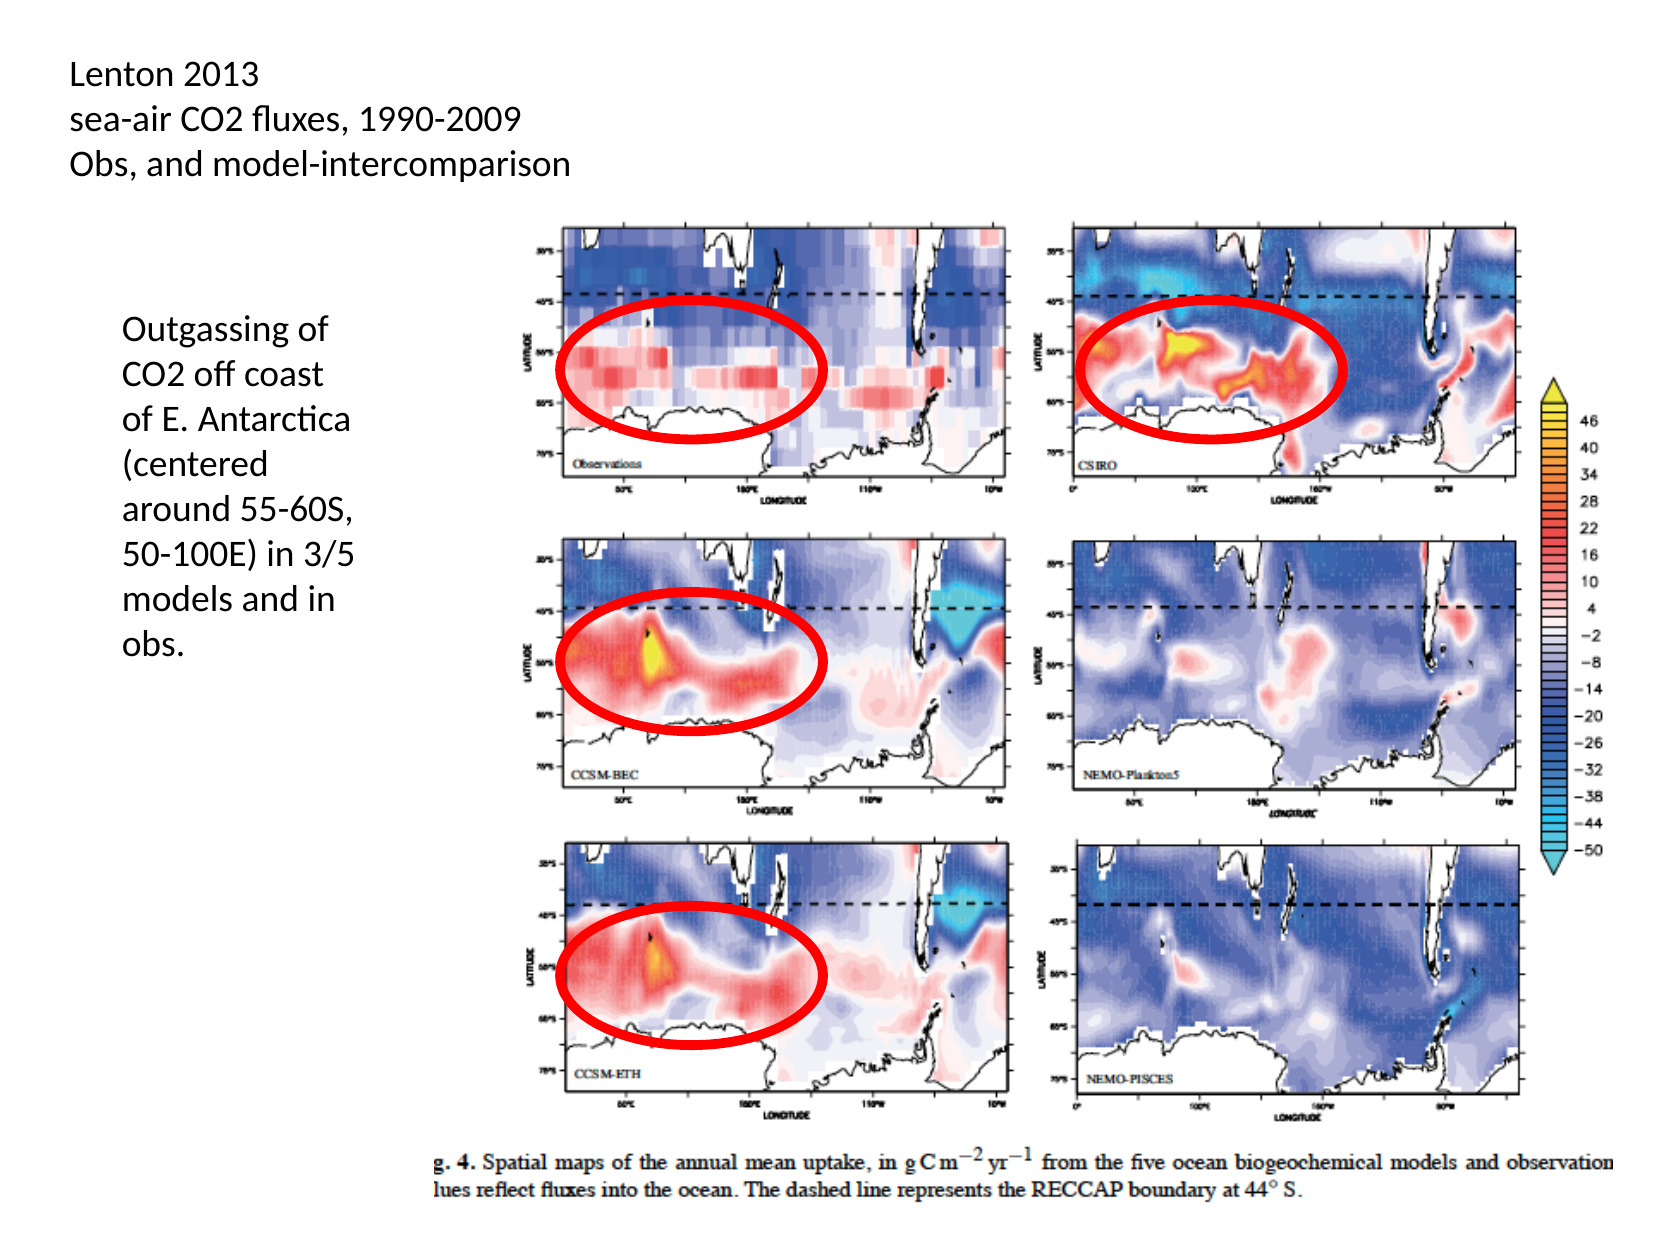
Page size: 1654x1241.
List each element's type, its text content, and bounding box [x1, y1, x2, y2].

picture [434, 185, 1613, 1216]
text_box [556, 588, 827, 736]
text_box Outgassing of CO2 off coast of E. Antarctica (centered around 55-60S, 50-100E) in 3/5 models and in obs. [106, 296, 372, 675]
text_box Lenton 2013 sea-air CO2 fluxes, 1990-2009 Obs, and model-intercomparison [54, 41, 702, 193]
text_box [1076, 296, 1347, 444]
text_box [556, 901, 827, 1049]
text_box [556, 296, 827, 444]
